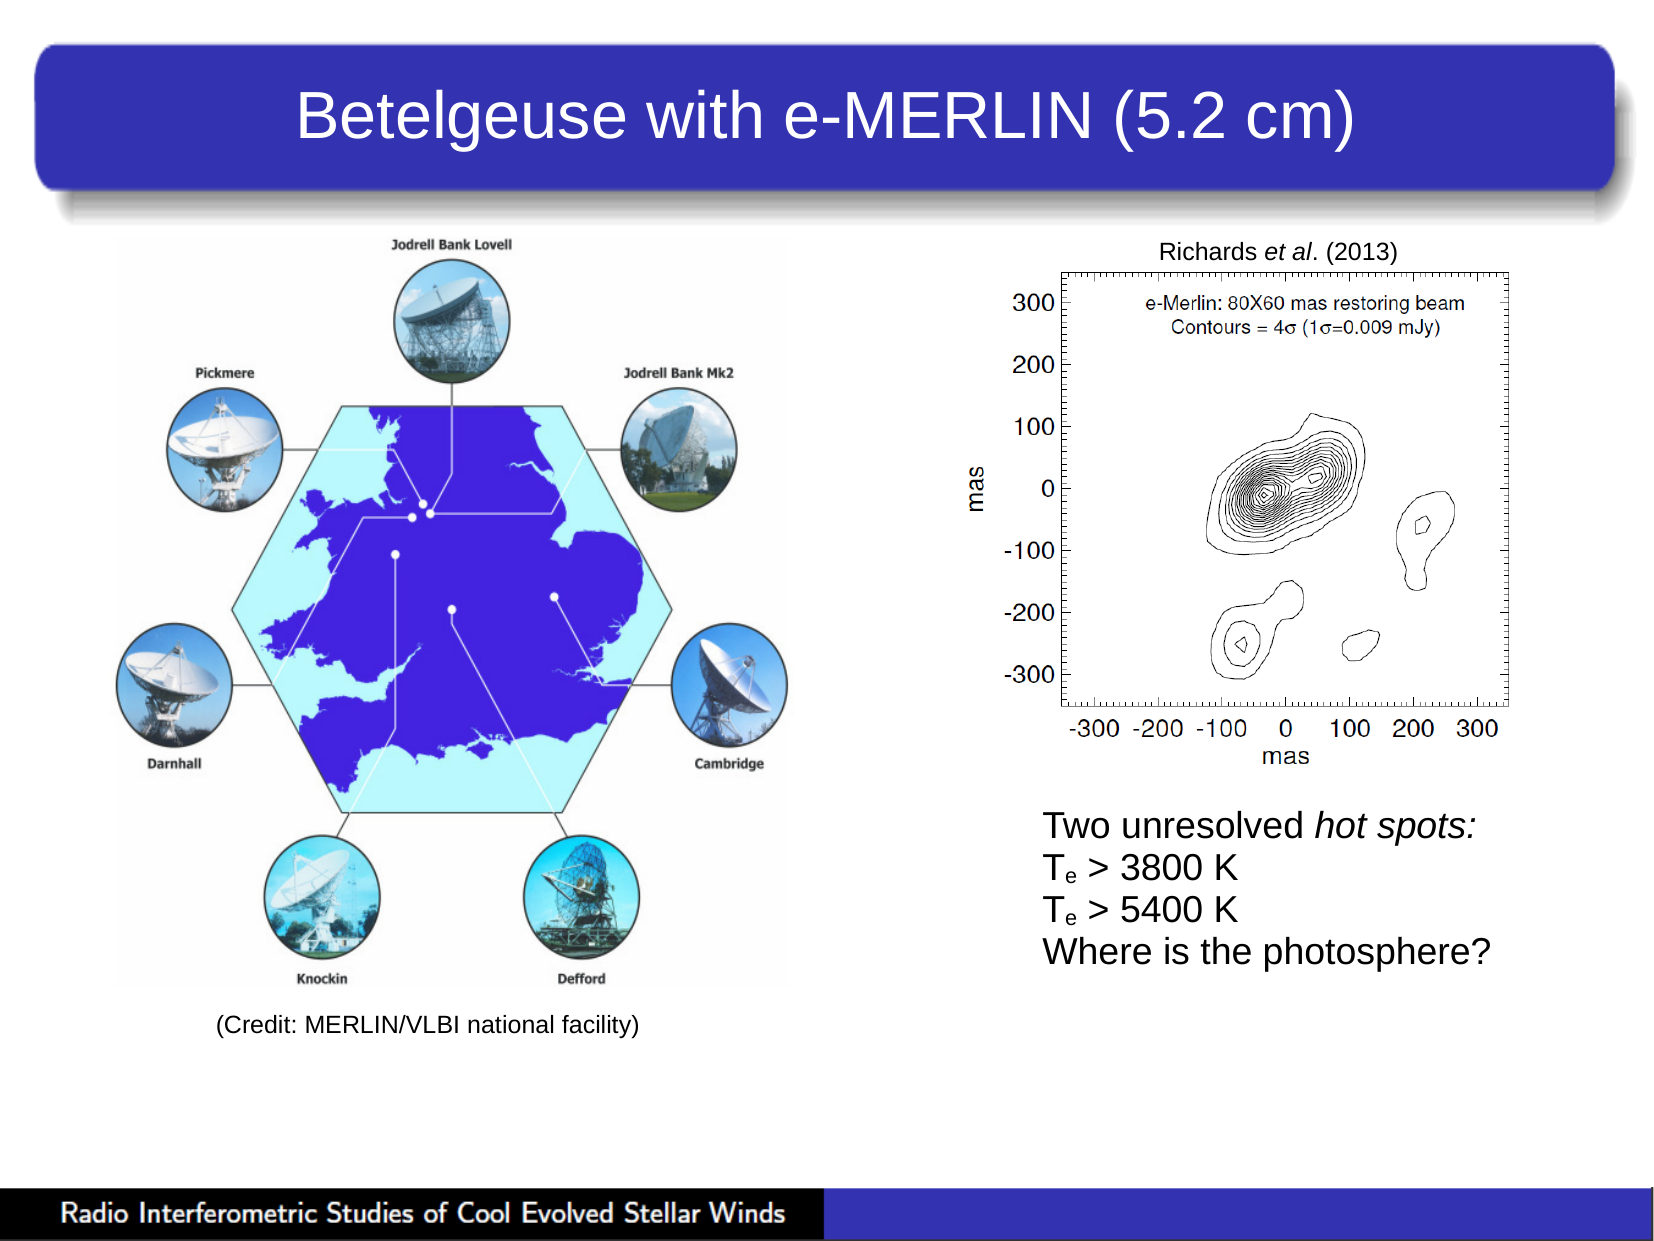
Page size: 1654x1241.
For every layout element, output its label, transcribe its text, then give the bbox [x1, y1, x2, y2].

picture [944, 265, 1518, 768]
text_box Richards et al. (2013) [1027, 230, 1530, 290]
text_box Betelgeuse with e-MERLIN (5.2 cm) [59, 70, 1595, 190]
picture [23, 29, 1648, 987]
text_box Two unresolved hot spots: Te > 3800 K Te > 5400 K Where is the photosphere? [1027, 797, 1565, 1005]
text_box (Credit: MERLIN/VLBI national facility) [147, 1003, 709, 1063]
picture [0, 1187, 1654, 1241]
